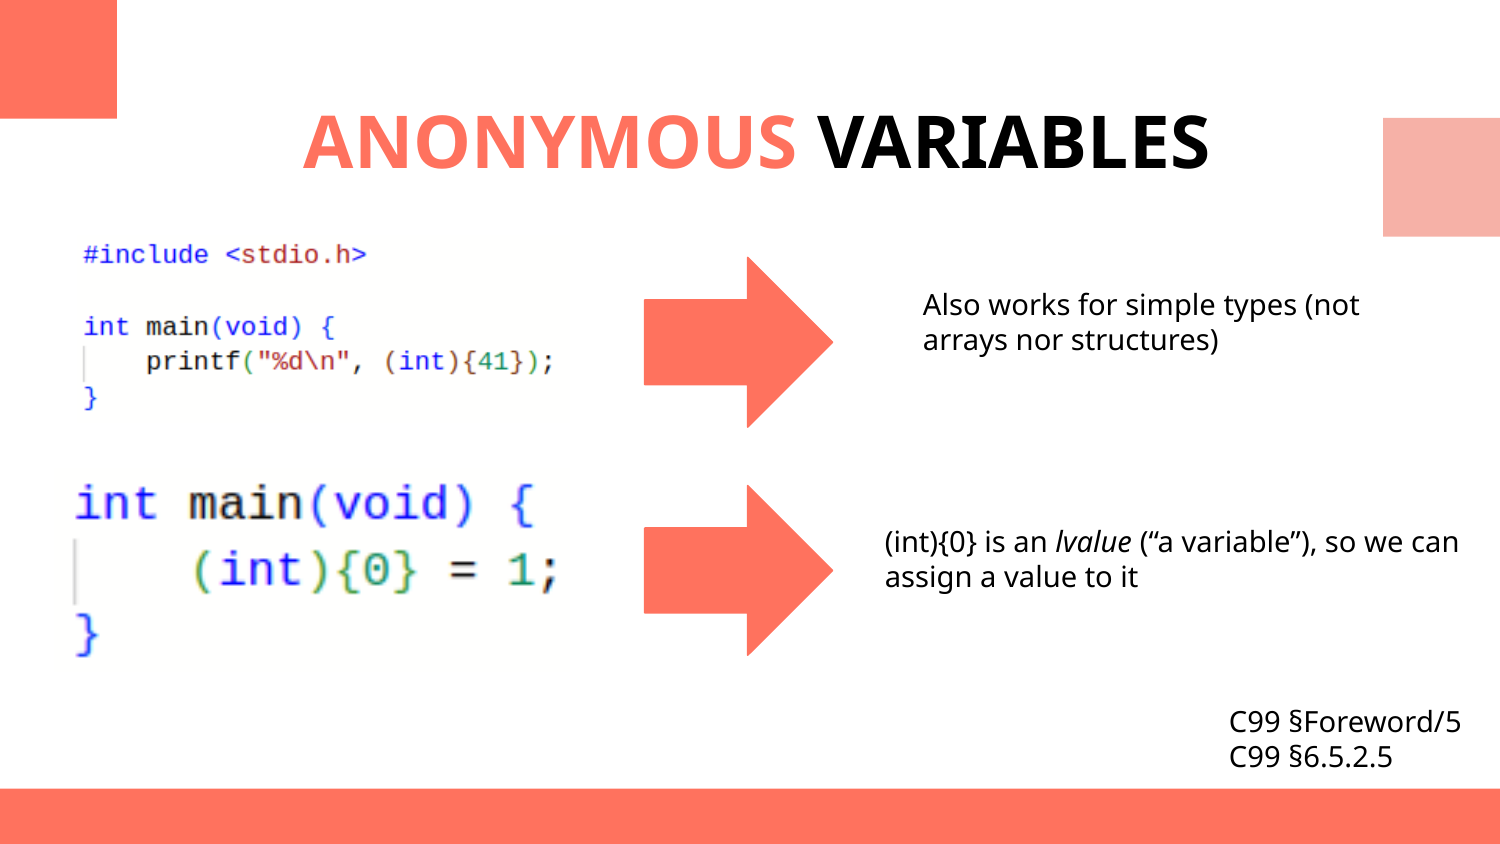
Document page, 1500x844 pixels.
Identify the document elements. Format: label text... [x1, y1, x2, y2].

picture [77, 235, 570, 423]
text_box C99 §Foreword/5 C99 §6.5.2.5 [1213, 688, 1500, 787]
text_box [644, 257, 833, 428]
text_box (int){0} is an lvalue (“a variable”), so we can assign a value to it [869, 508, 1477, 651]
title ANONYMOUS VARIABLES [105, 102, 1410, 177]
text_box [644, 485, 833, 656]
picture [54, 468, 570, 672]
text_box Also works for simple types (not arrays nor structures) [907, 271, 1410, 414]
